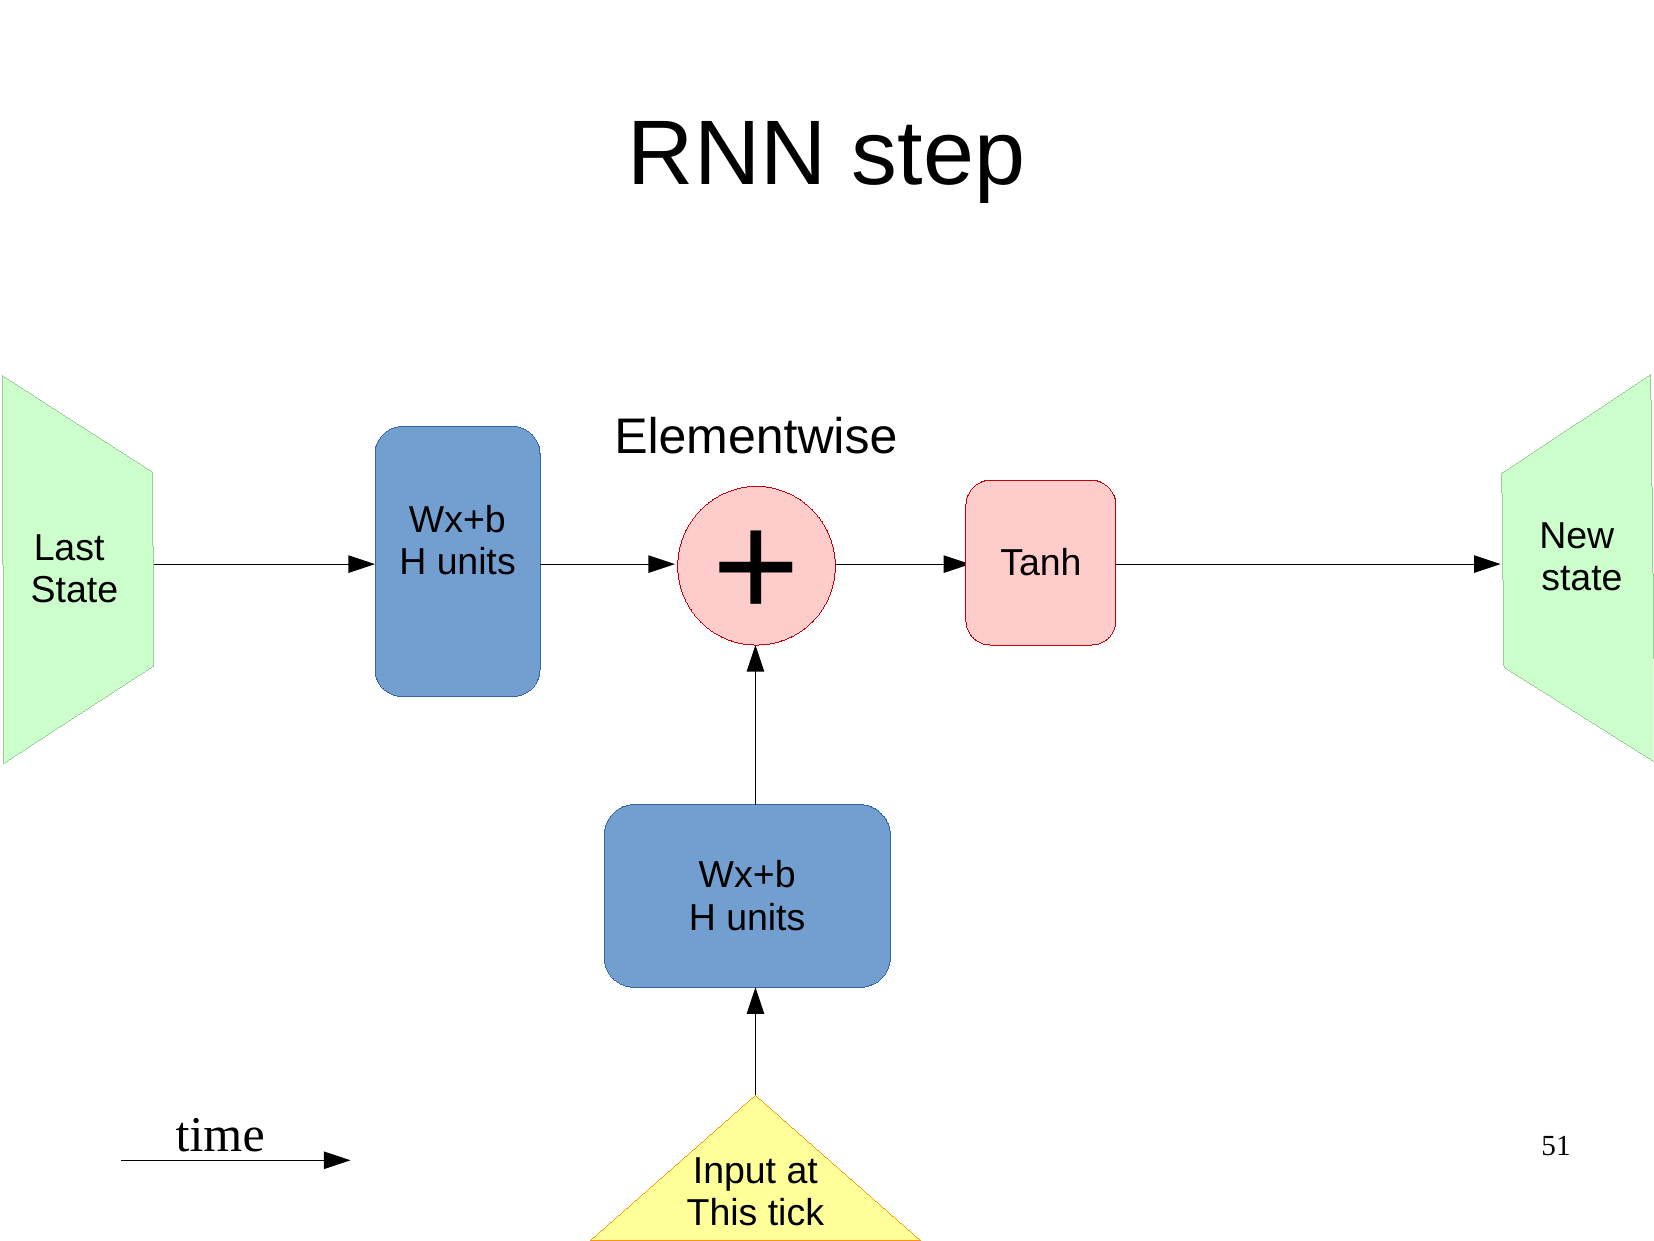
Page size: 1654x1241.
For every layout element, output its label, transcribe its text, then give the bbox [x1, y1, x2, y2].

text_box Wx+b H units [604, 804, 891, 988]
title RNN step [82, 49, 1571, 257]
text_box [1501, 374, 1653, 507]
text_box Elementwise [599, 400, 913, 472]
text_box Tanh [965, 480, 1116, 646]
text_box New state [1483, 507, 1654, 606]
text_box [3, 661, 154, 764]
text_box [2, 375, 153, 519]
text_box Last State [0, 519, 169, 661]
text_box Wx+b H units [375, 426, 541, 697]
text_box [1503, 606, 1654, 762]
text_box Input at This tick [590, 1095, 921, 1241]
text_box + [677, 486, 836, 646]
text_box time [160, 1107, 280, 1164]
